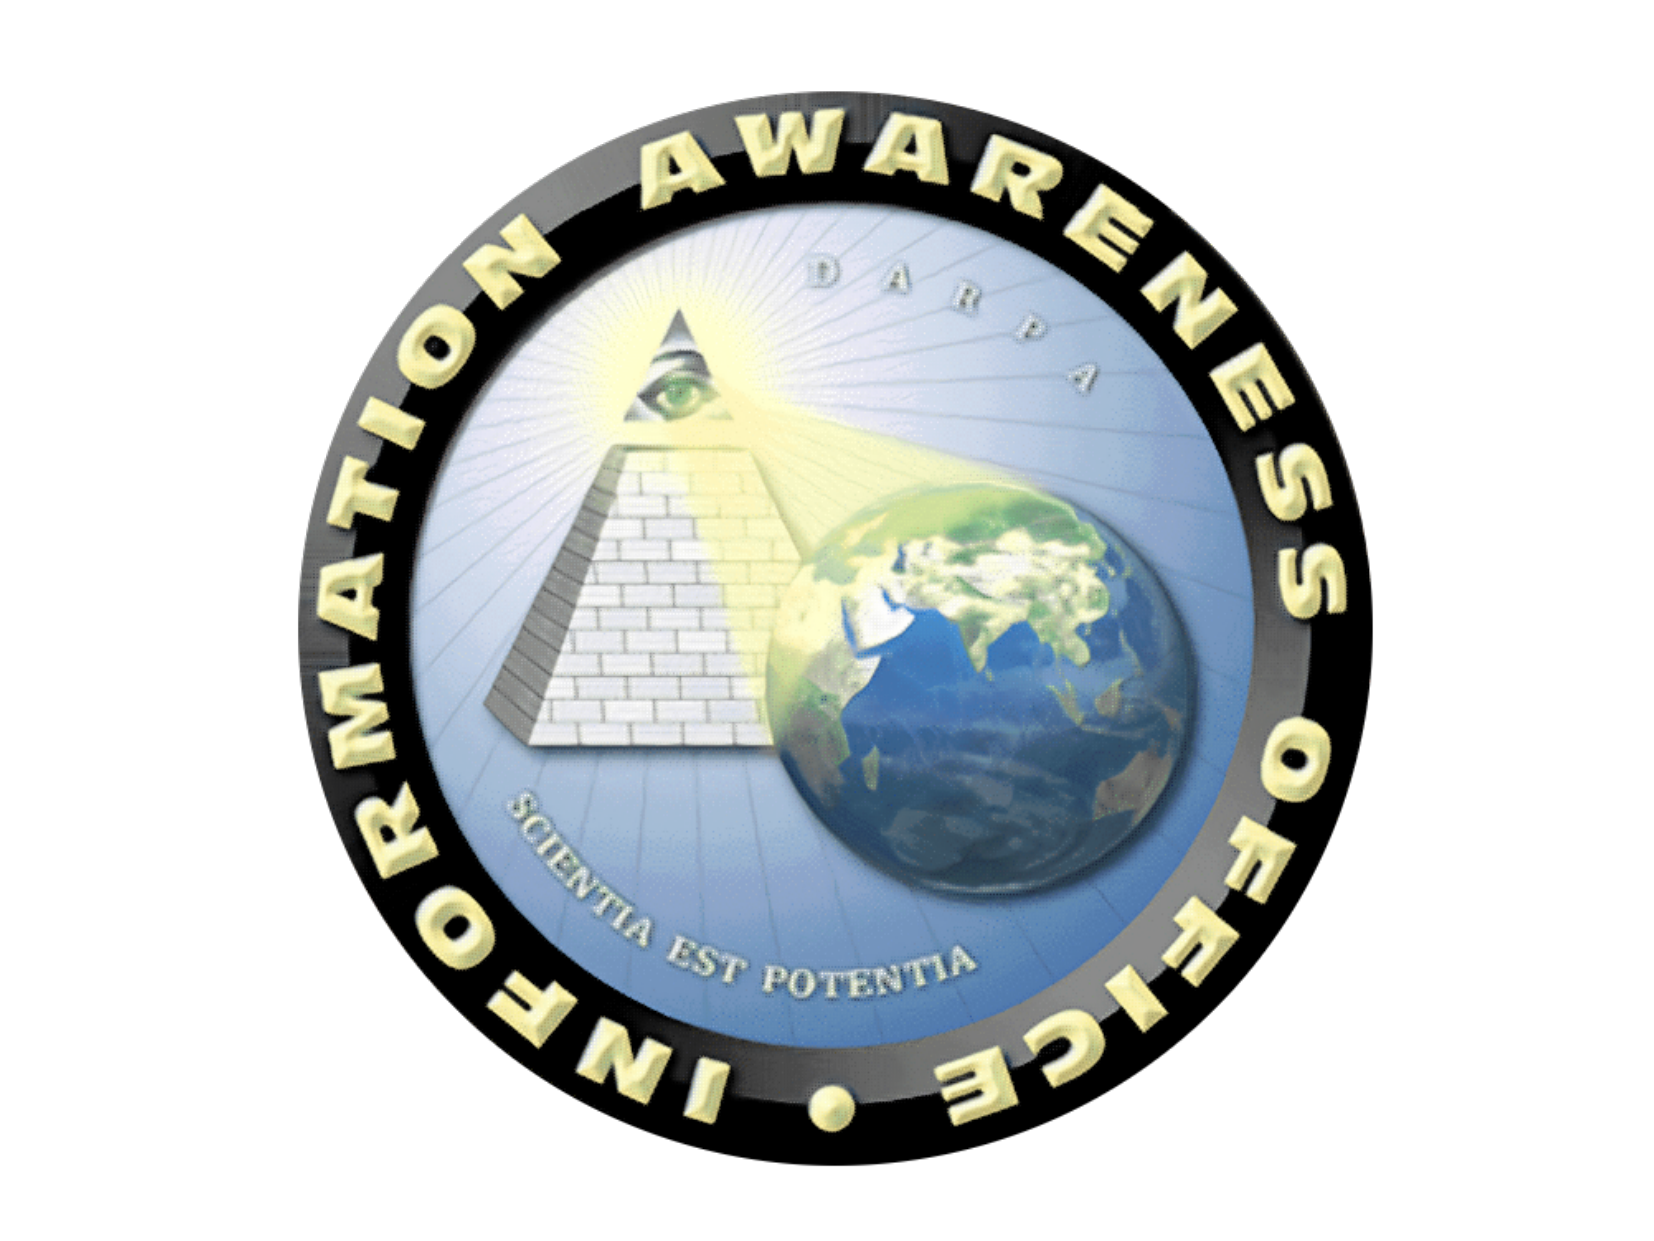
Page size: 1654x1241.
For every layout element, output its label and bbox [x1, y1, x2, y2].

picture [292, 77, 1378, 1181]
